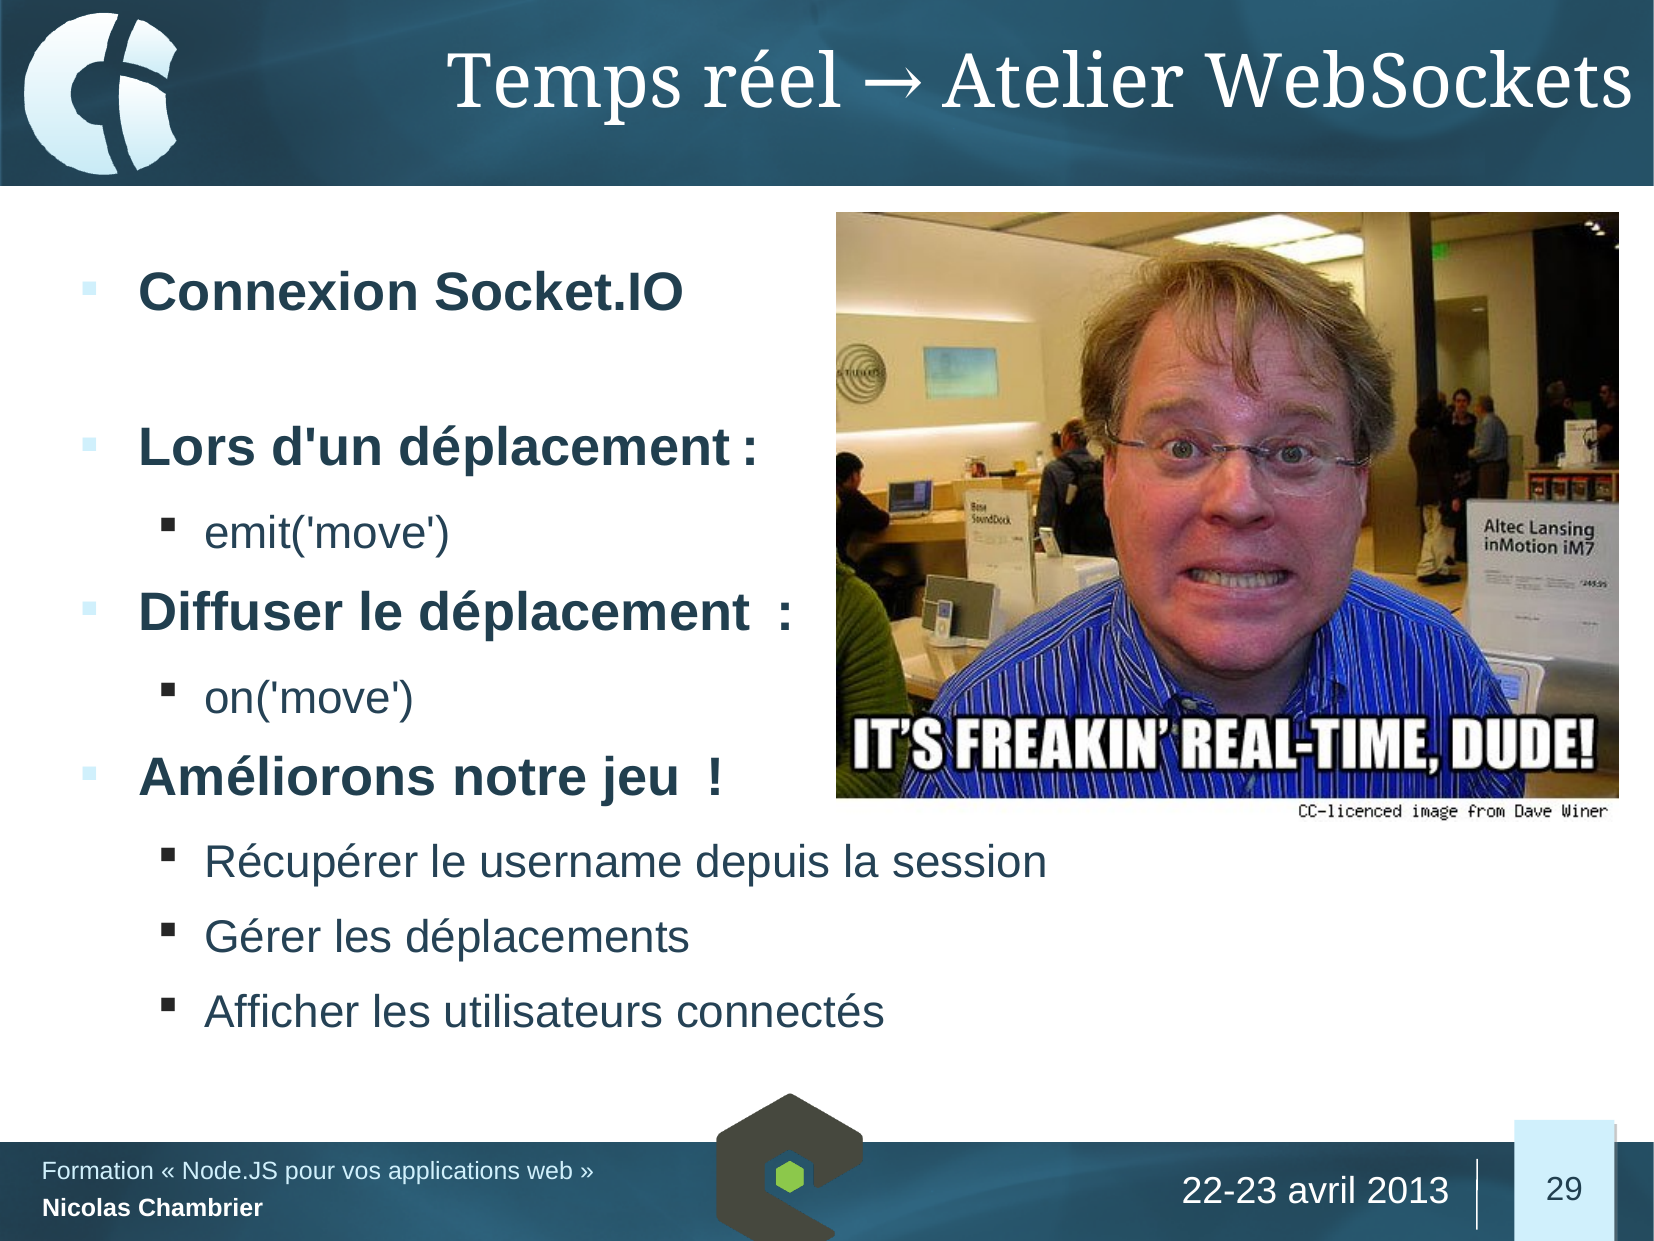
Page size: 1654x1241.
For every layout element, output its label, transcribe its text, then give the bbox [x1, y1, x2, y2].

picture [0, 0, 221, 187]
picture [716, 1108, 863, 1241]
picture [836, 212, 1619, 822]
list Connexion Socket.IO Lors d'un déplacement : emit('move') Diffuser le déplacement : on('move') Améliorons notre jeu ! Récupérer le username depuis la session Gérer les déplacements Afficher les utilisateurs connectés [82, 257, 1570, 1108]
title Temps réel → Atelier WebSockets [226, 32, 1654, 133]
